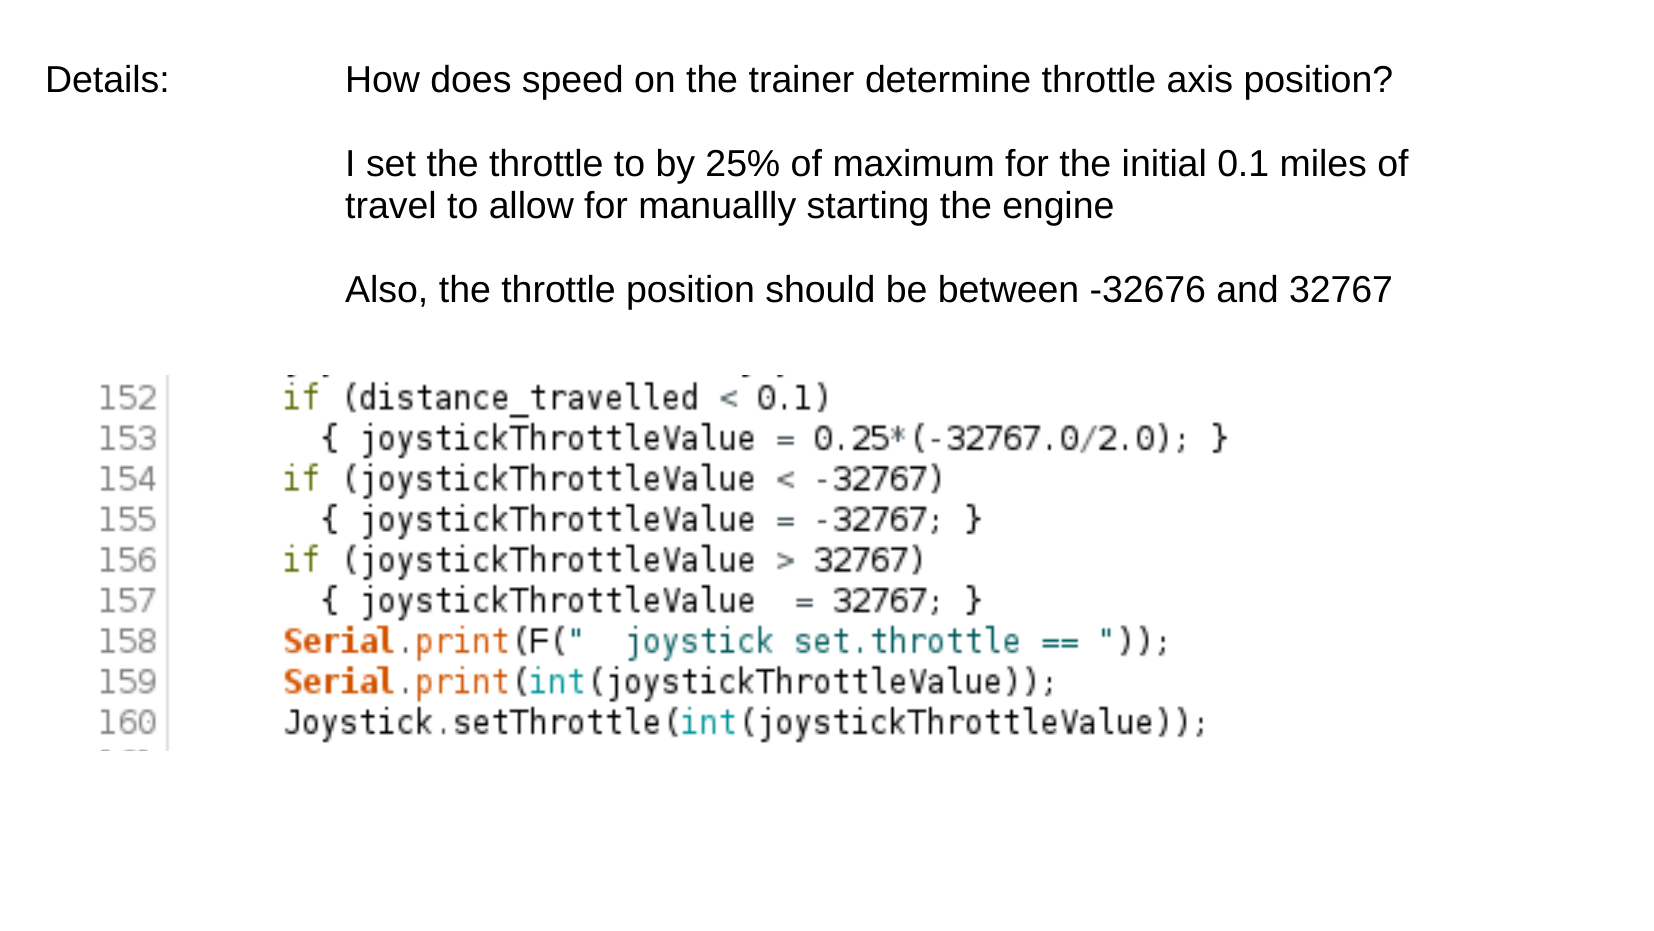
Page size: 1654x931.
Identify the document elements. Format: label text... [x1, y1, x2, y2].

text_box Details: How does speed on the trainer determine throttle axis position? I set the throttle to by 25% of maximum for the initial 0.1 miles of travel to allow for manuallly starting the engine Also, the throttle position should be between -32676 and 32767 [30, 51, 1470, 361]
picture [75, 375, 1591, 751]
